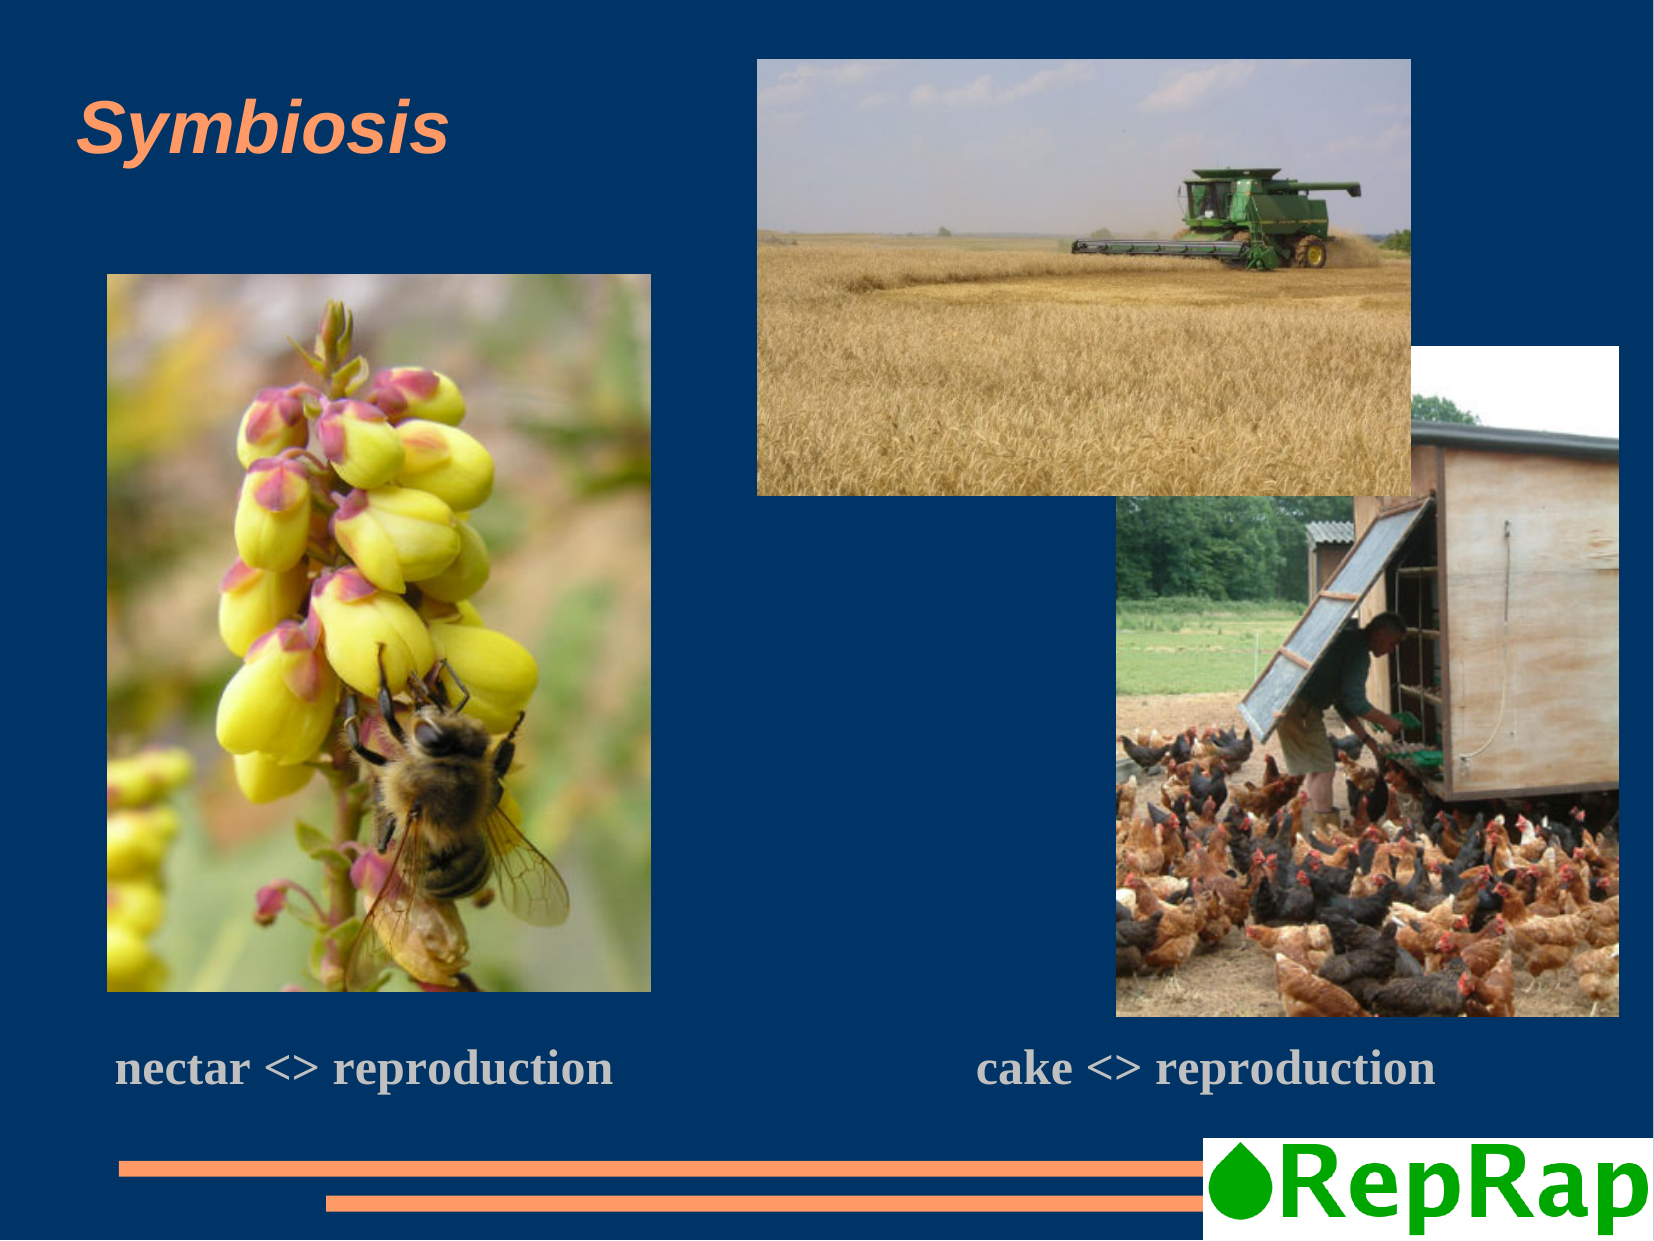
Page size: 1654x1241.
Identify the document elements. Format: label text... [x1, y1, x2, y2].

title Symbiosis [76, 57, 1489, 199]
picture [107, 274, 651, 992]
text_box nectar <> reproduction cake <> reproduction [64, 1039, 1614, 1121]
picture [1203, 1138, 1654, 1241]
picture [757, 59, 1619, 1017]
